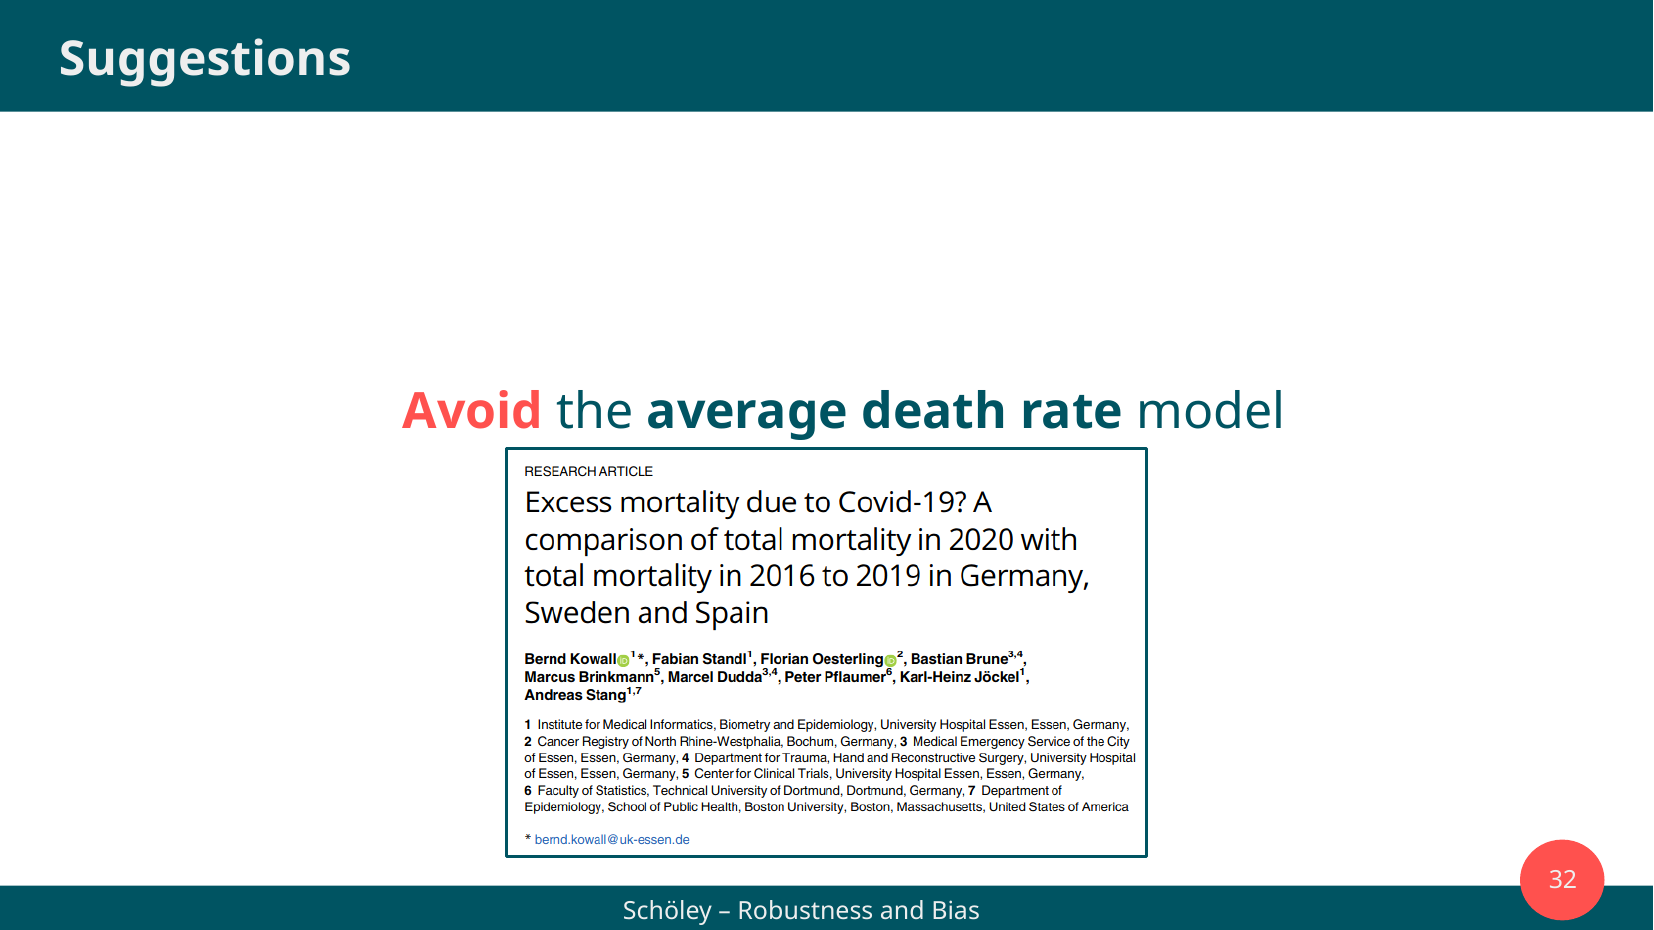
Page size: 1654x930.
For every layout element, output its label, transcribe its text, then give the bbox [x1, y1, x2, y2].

picture [508, 563, 1145, 856]
title Suggestions [58, 0, 1594, 117]
text_box Avoid the average death rate model [323, 367, 1329, 563]
